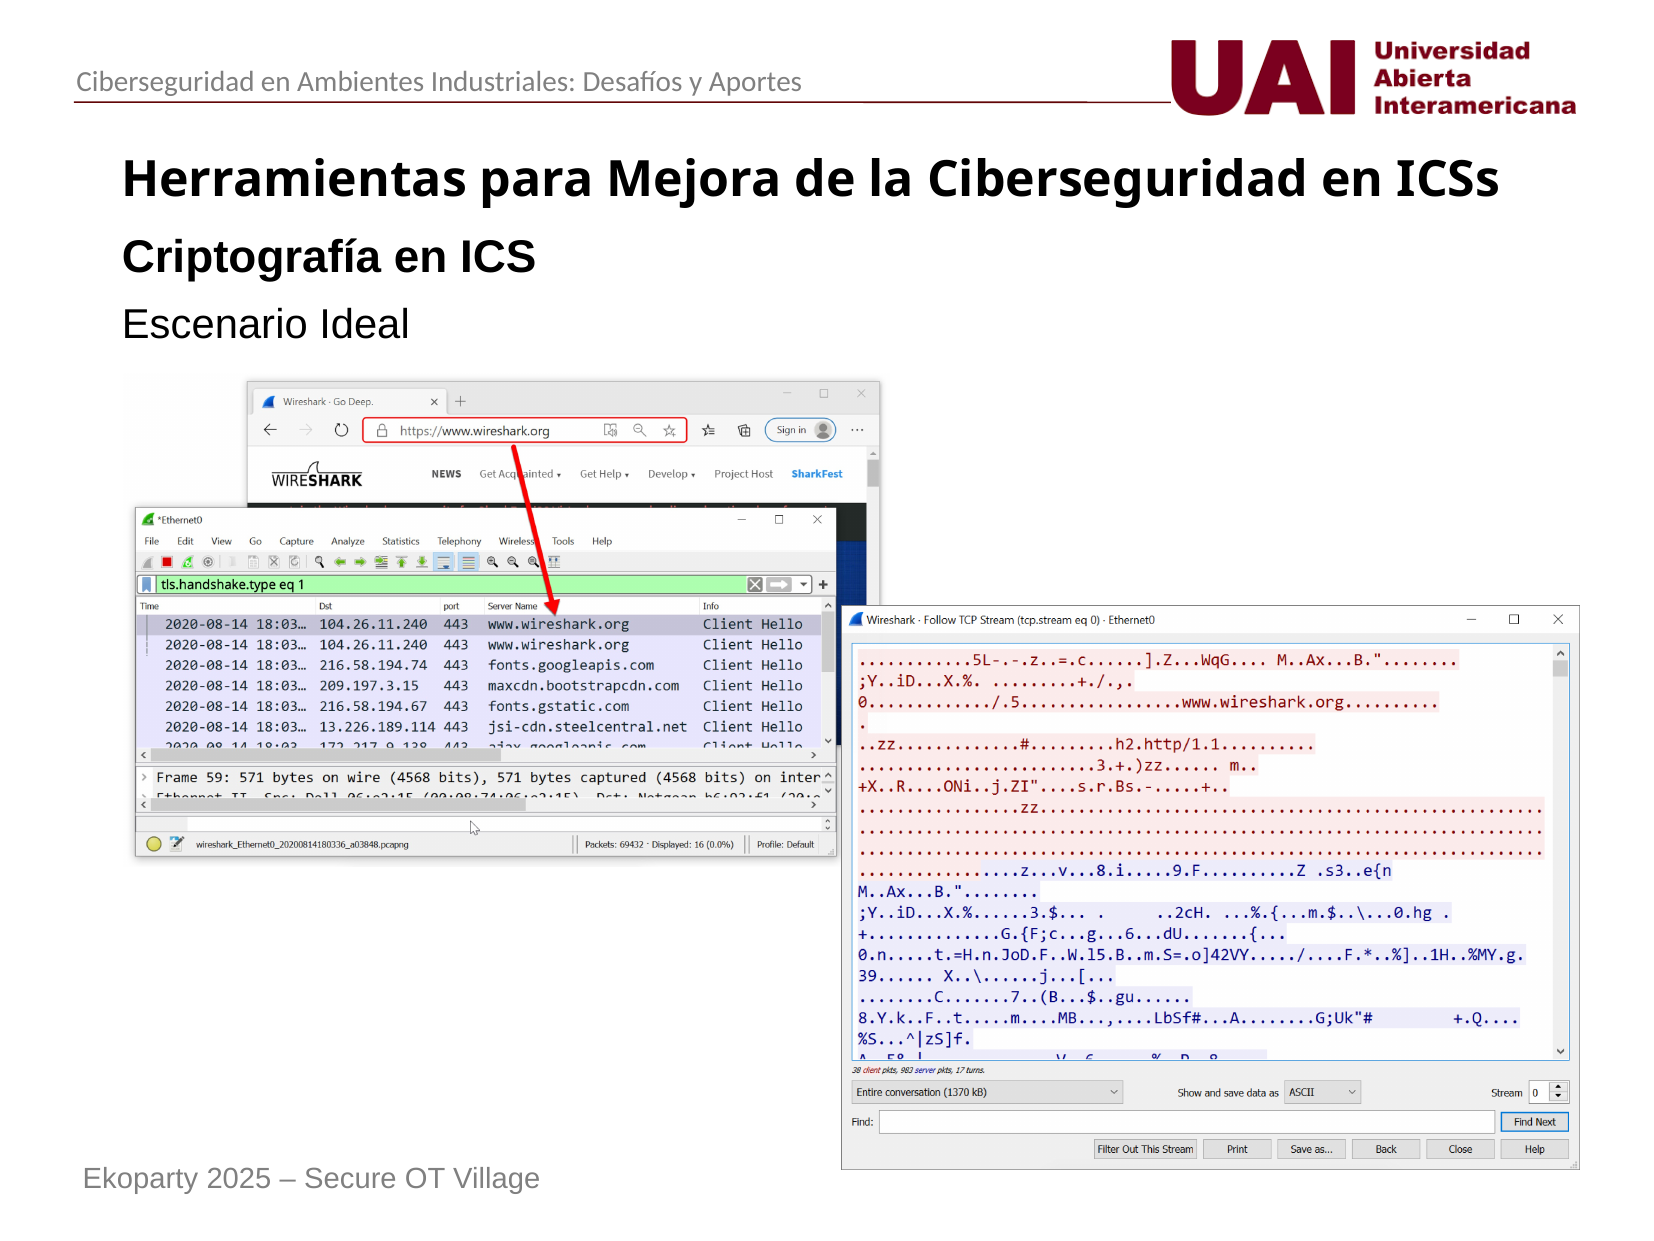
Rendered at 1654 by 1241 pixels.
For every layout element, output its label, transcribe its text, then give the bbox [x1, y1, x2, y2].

picture [123, 373, 1580, 1170]
text_box Criptografía en ICS Escenario Ideal [107, 223, 1512, 1089]
picture [1171, 40, 1577, 116]
text_box Herramientas para Mejora de la Ciberseguridad en ICSs [106, 135, 1516, 219]
